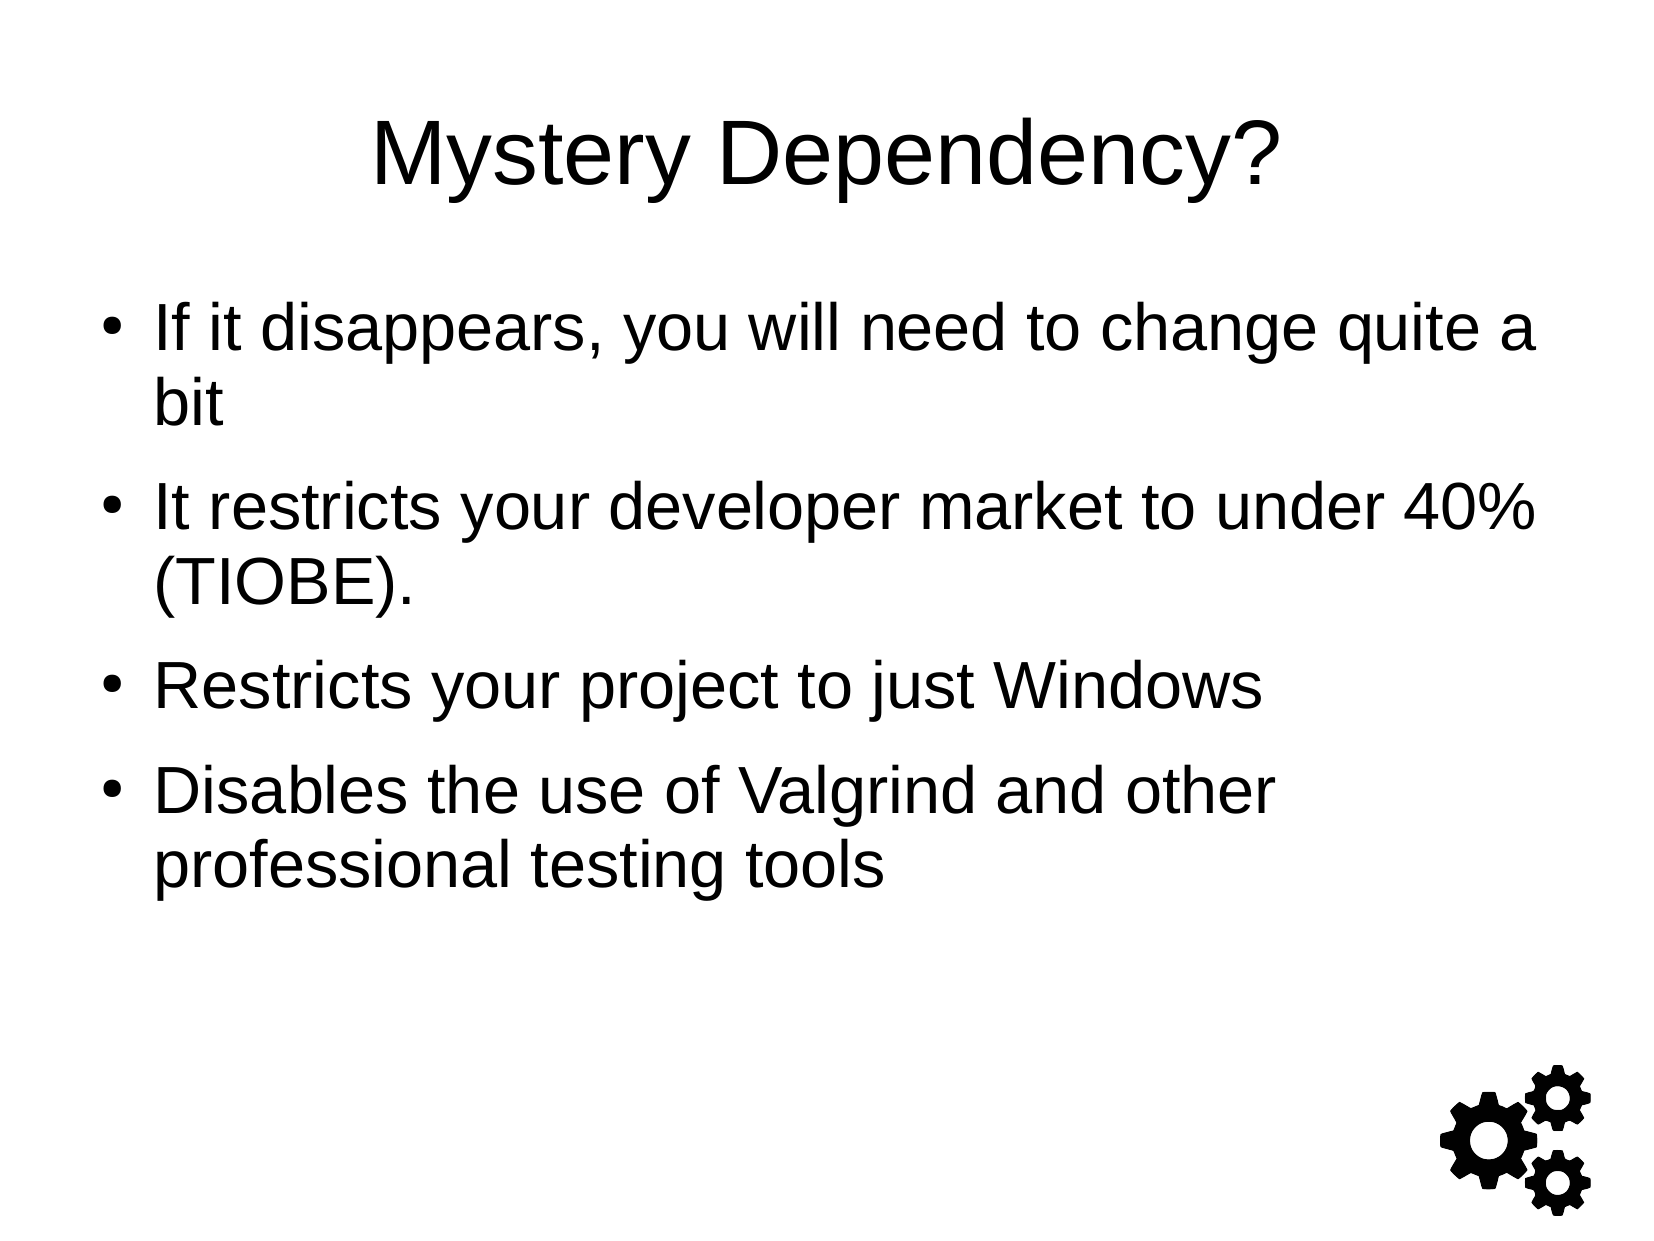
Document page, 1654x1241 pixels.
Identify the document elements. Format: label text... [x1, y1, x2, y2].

title Mystery Dependency? [82, 49, 1571, 257]
list If it disappears, you will need to change quite a bit It restricts your developer market to under 40% (TIOBE). Restricts your project to just Windows Disables the use of Valgrind and other professional testing tools [82, 290, 1571, 1010]
picture [1440, 1065, 1591, 1216]
